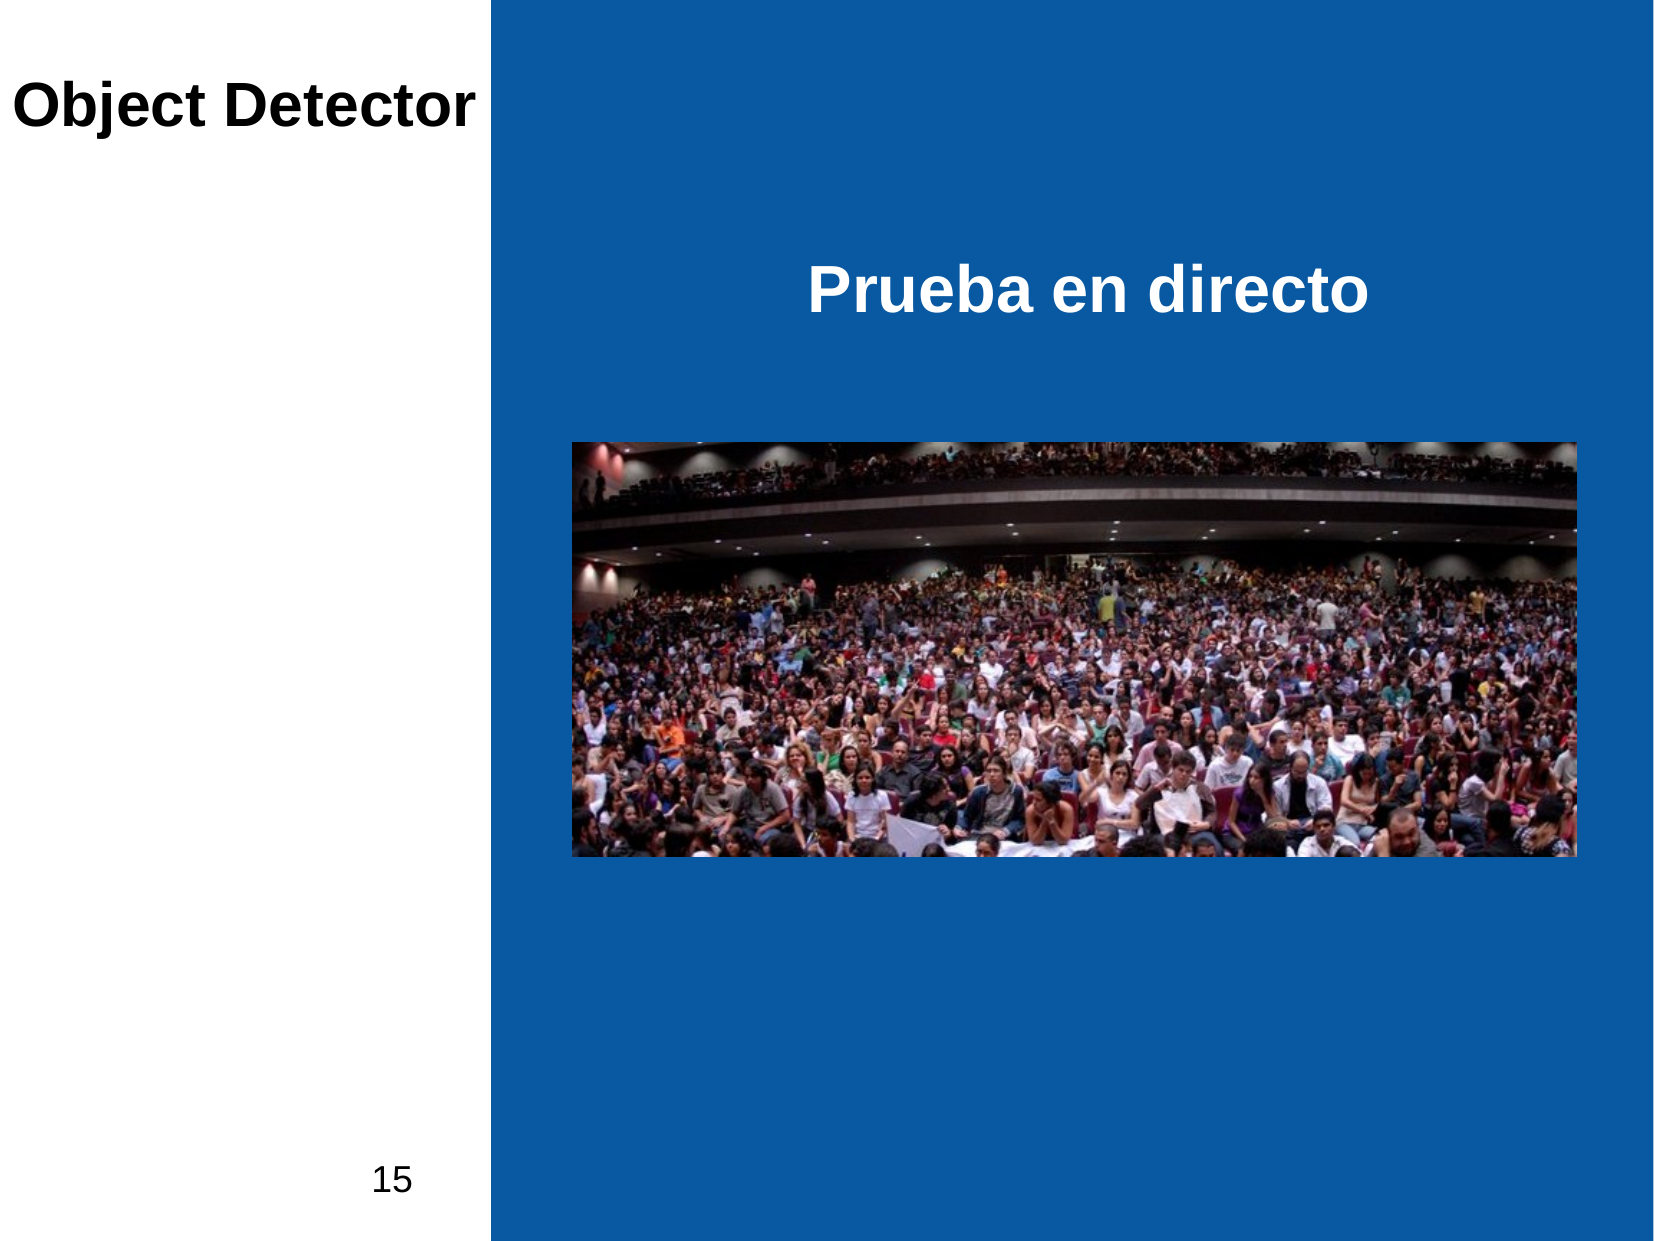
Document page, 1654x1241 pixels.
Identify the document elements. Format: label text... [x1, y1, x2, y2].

title Object Detector [0, 30, 505, 181]
picture [491, 0, 1654, 1241]
title Prueba en directo [731, 194, 1447, 384]
